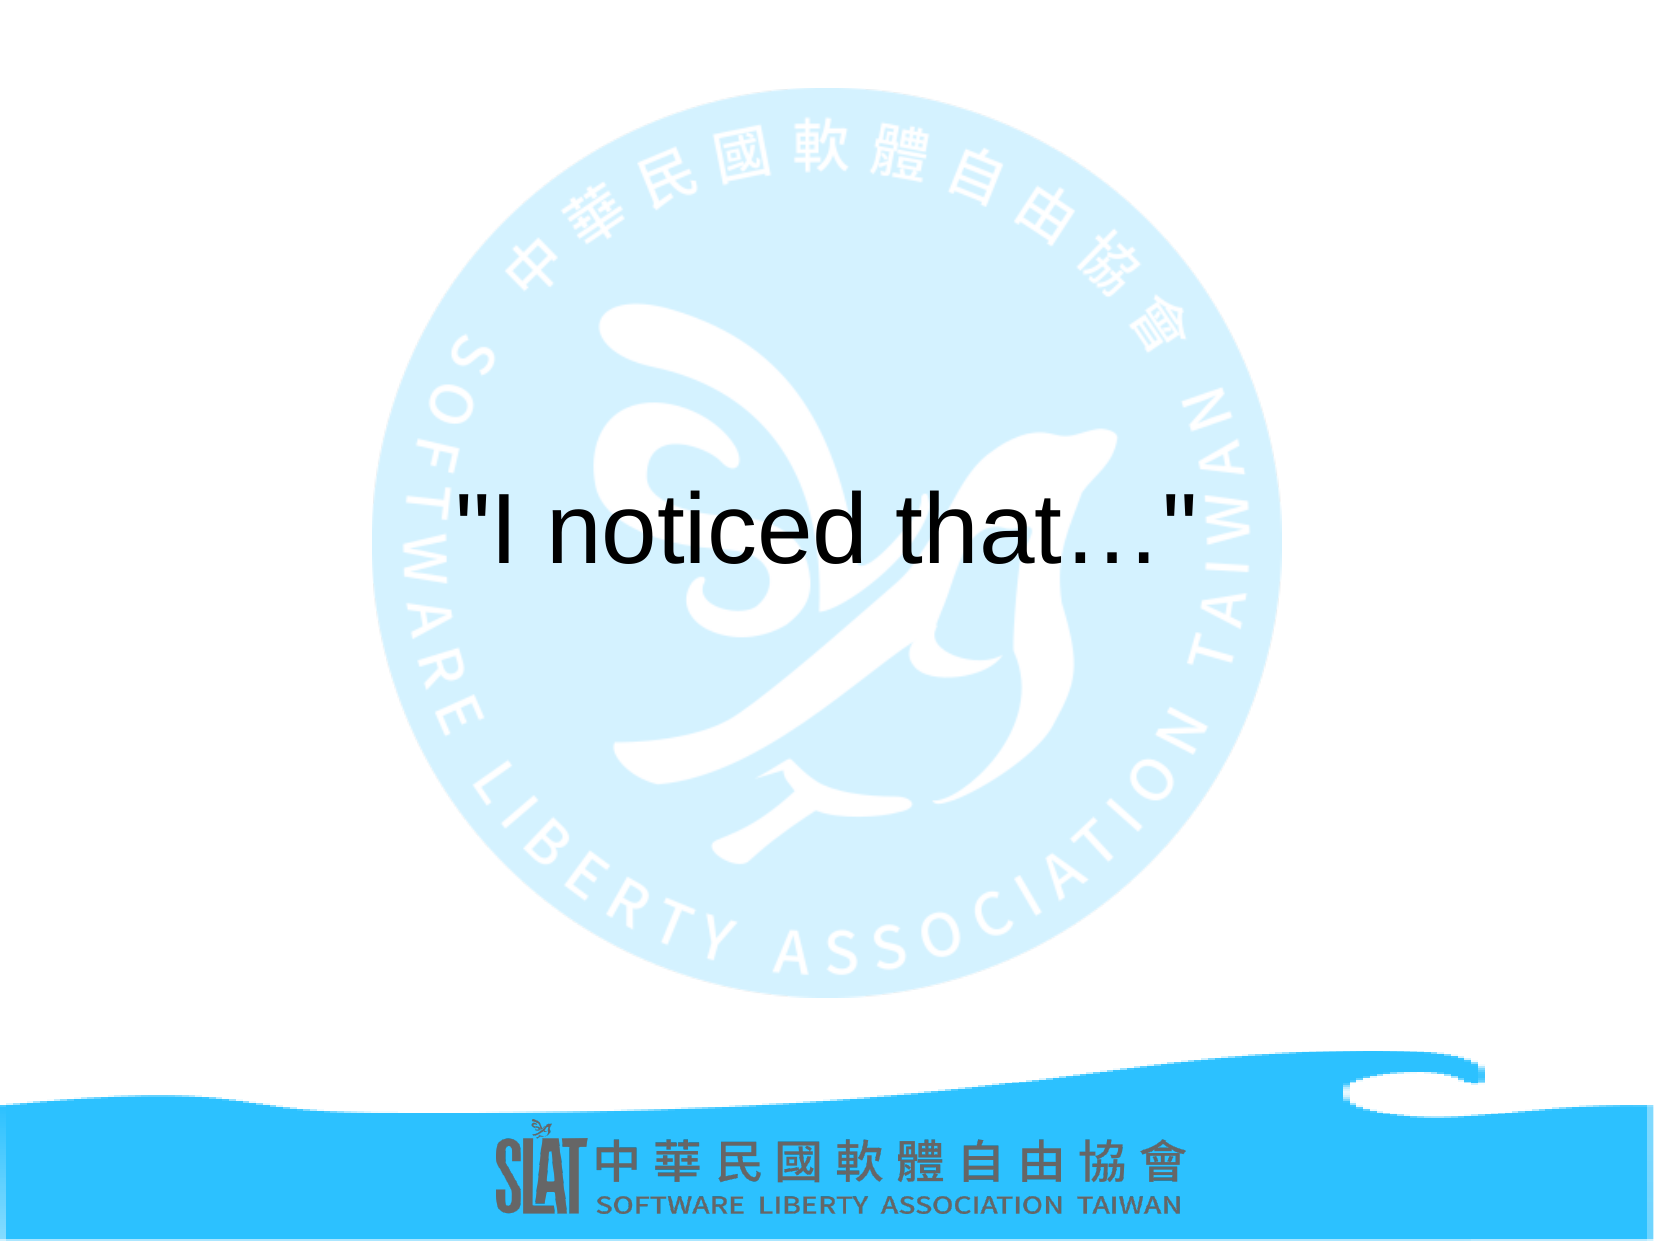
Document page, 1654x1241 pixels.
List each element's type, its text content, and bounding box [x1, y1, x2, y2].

picture [0, 1051, 1654, 1241]
subtitle "I noticed that…" [82, 49, 1571, 1010]
